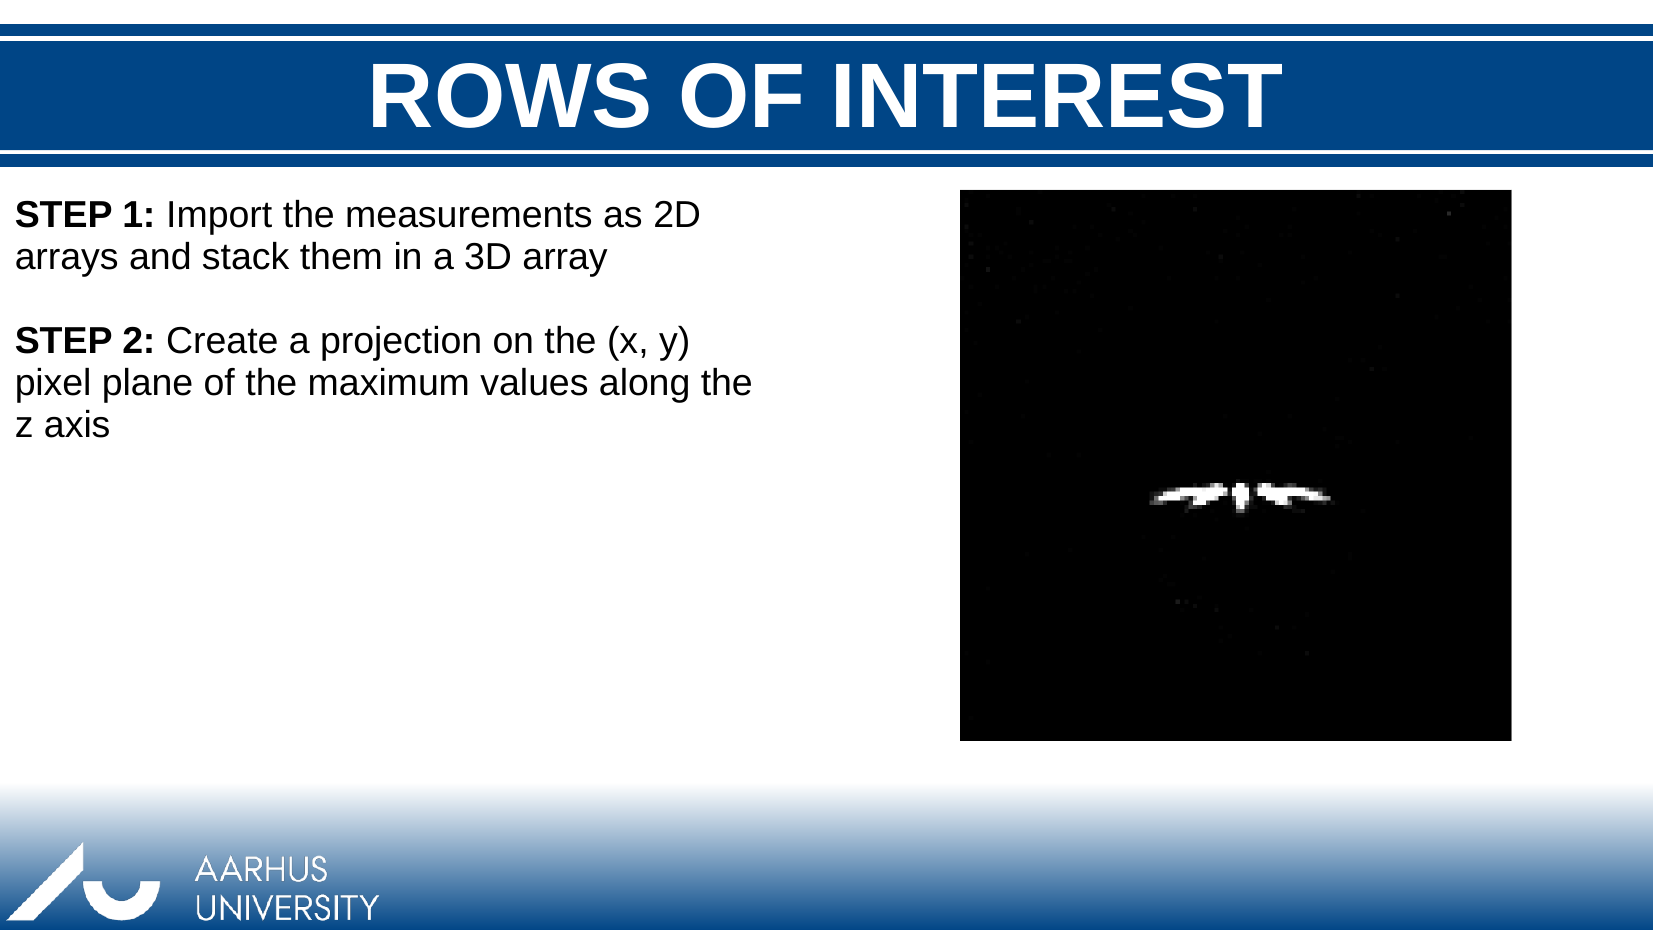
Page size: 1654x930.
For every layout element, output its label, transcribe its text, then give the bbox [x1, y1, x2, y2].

text_box STEP 1: Import the measurements as 2D arrays and stack them in a 3D array STEP 2: Create a projection on the (x, y) pixel plane of the maximum values along the z axis [0, 186, 781, 832]
picture [5, 841, 414, 928]
title ROWS OF INTEREST [0, 41, 1653, 151]
picture [960, 189, 1512, 741]
